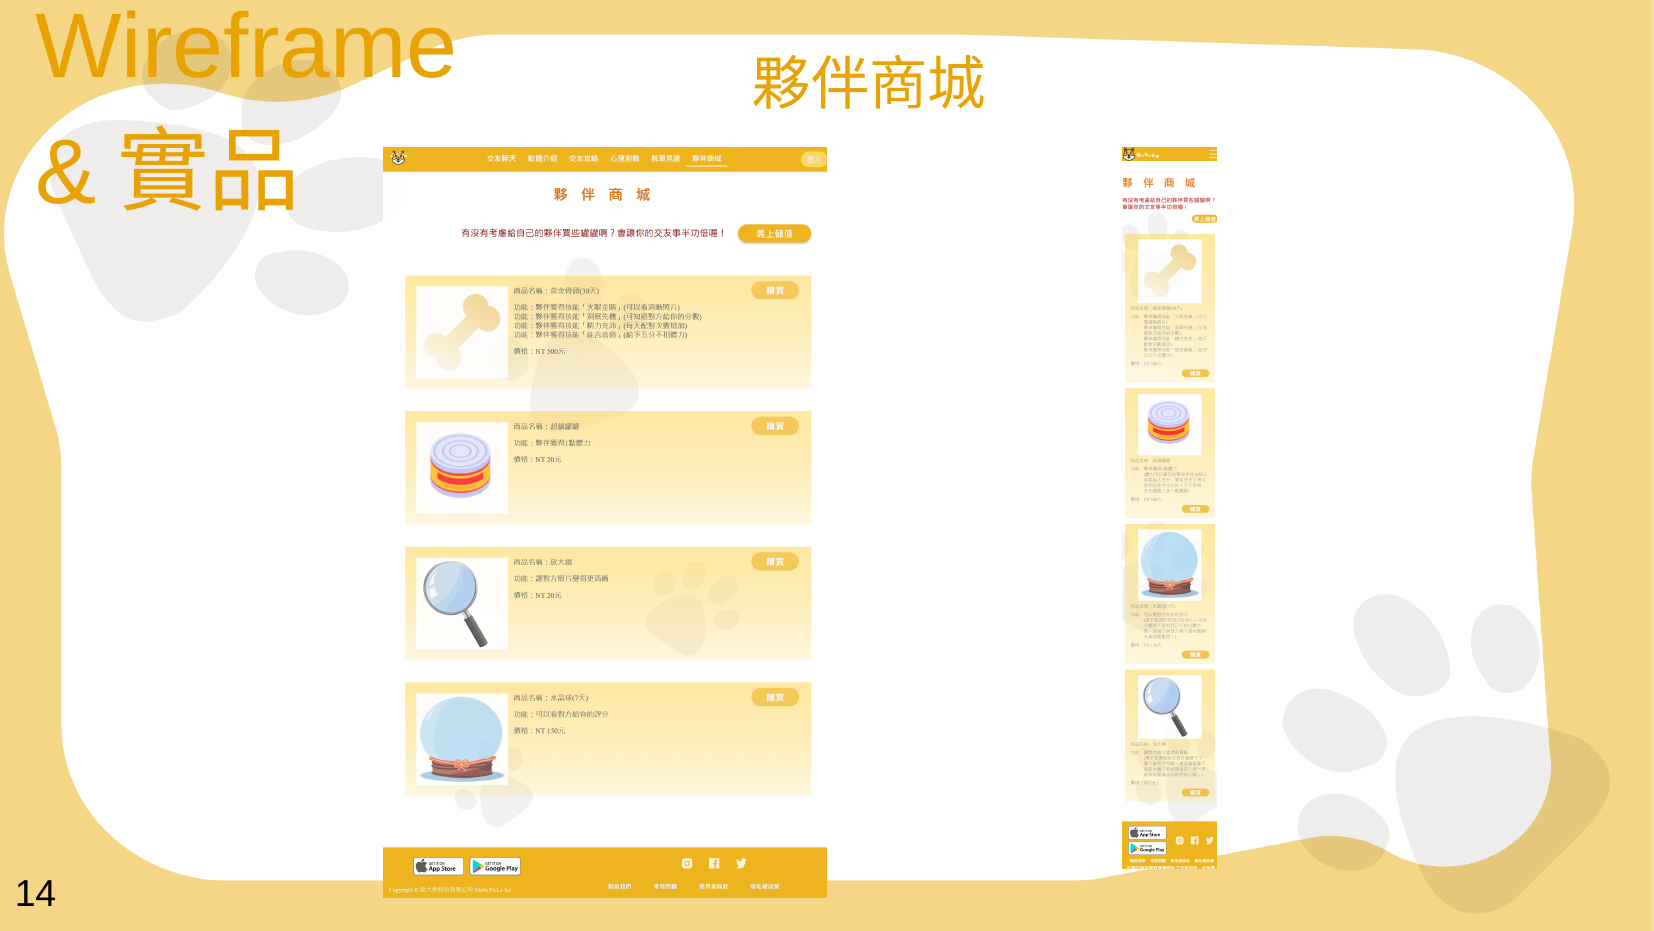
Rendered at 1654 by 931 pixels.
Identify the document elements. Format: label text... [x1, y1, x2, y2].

picture [0, 0, 1654, 931]
text_box 夥伴商城 [738, 29, 1034, 200]
title Wireframe &實品 [0, 0, 597, 225]
text_box <編號> [0, 865, 460, 931]
